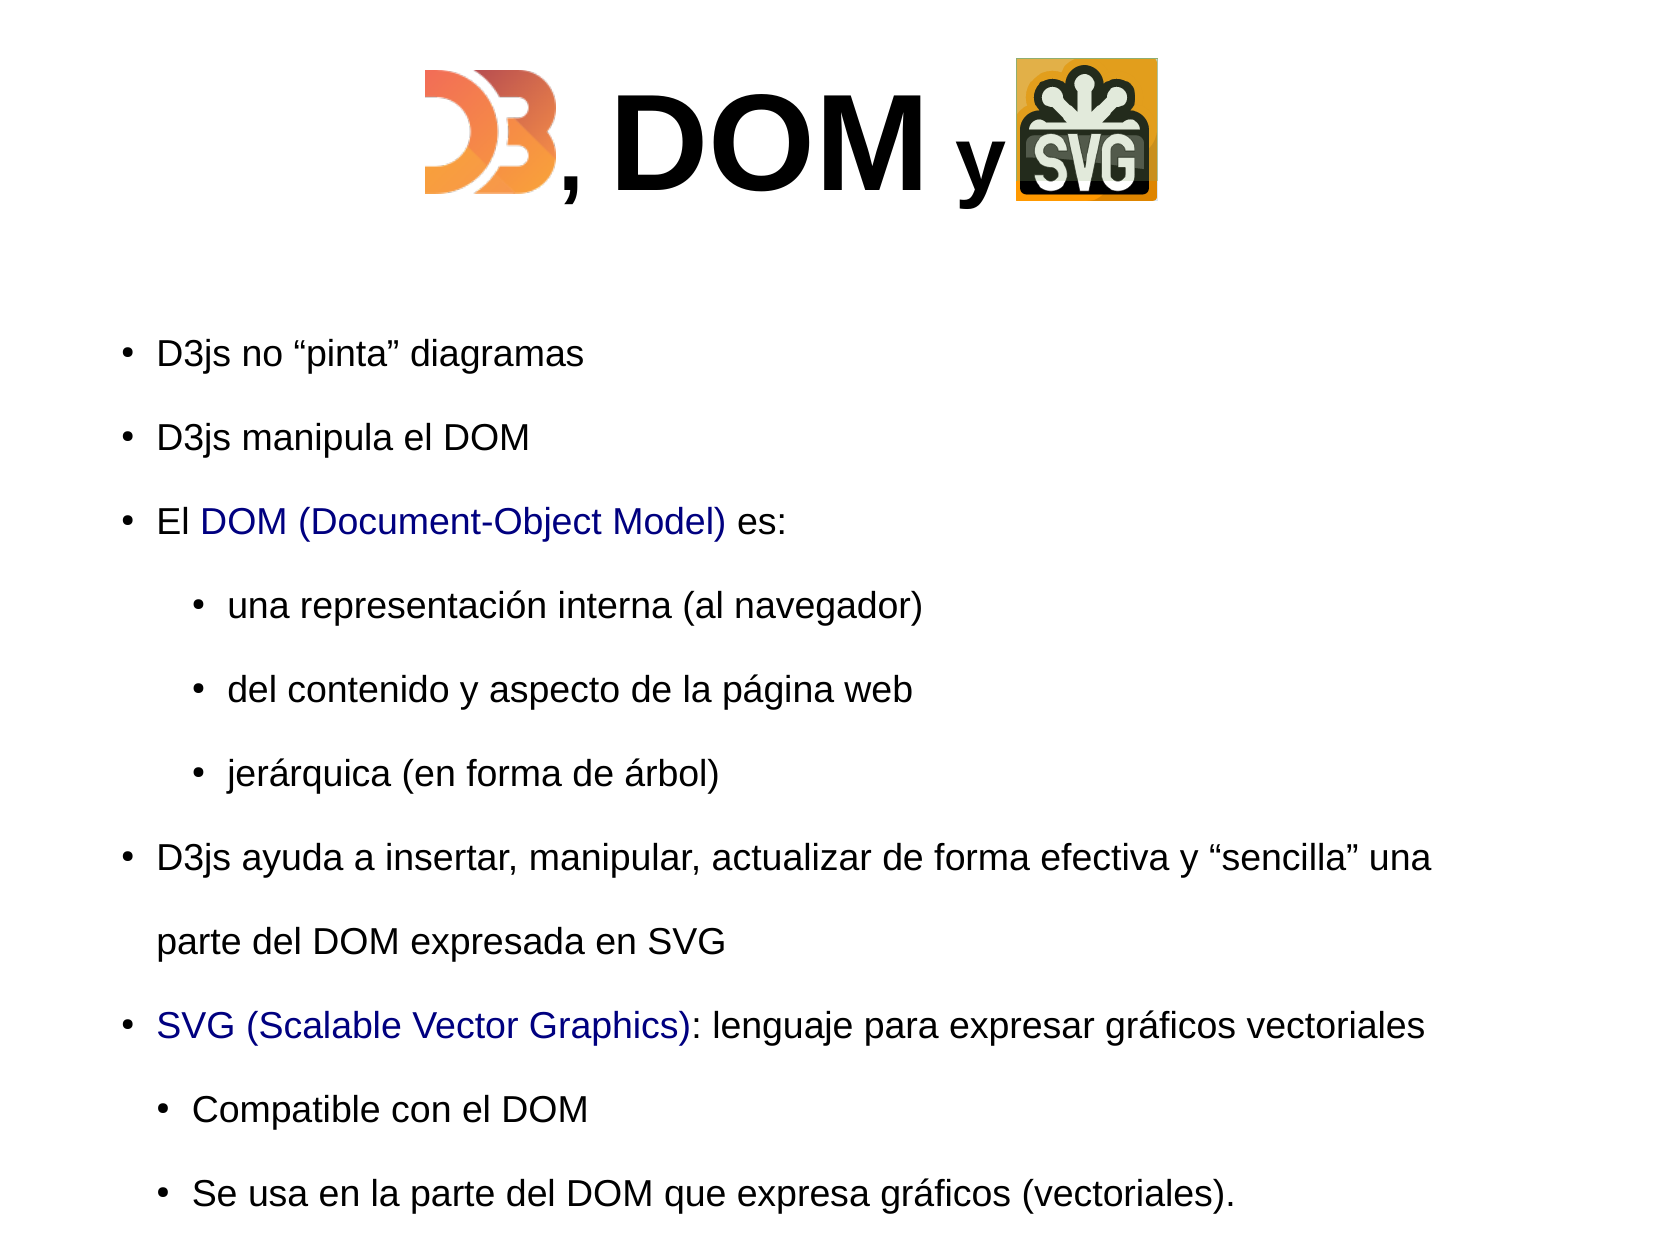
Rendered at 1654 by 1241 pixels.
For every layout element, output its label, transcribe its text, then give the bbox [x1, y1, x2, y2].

picture [425, 70, 543, 194]
text_box D3js no “pinta” diagramas D3js manipula el DOM El DOM (Document-Object Model) es: una representación interna (al navegador) del contenido y aspecto de la página web jerárquica (en forma de árbol) D3js ayuda a insertar, manipular, actualizar de forma efectiva y “sencilla” una parte del DOM expresada en SVG SVG (Scalable Vector Graphics): lenguaje para expresar gráficos vectoriales Compatible con el DOM Se usa en la parte del DOM que expresa gráficos (vectoriales). [106, 283, 1501, 1181]
picture [1016, 58, 1158, 201]
text_box , DOM y [543, 59, 1075, 228]
